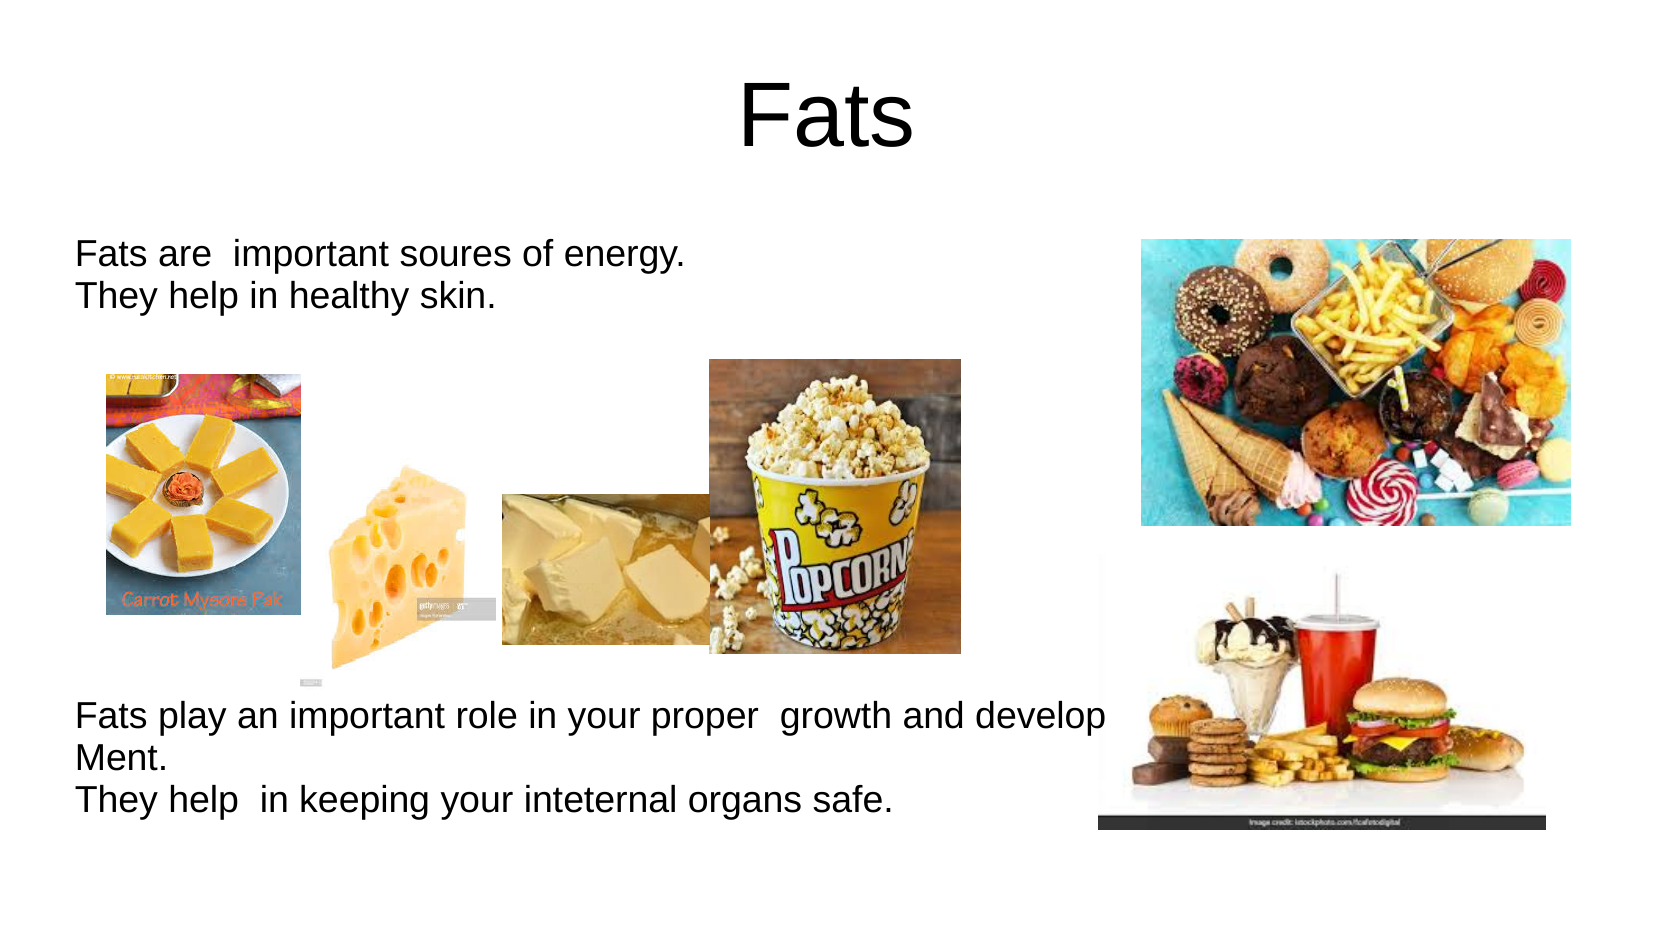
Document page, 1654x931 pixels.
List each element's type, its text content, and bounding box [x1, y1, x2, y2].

text_box Fats are important soures of energy. They help in healthy skin. Fats play an important role in your proper growth and develop Ment. They help in keeping your inteternal organs safe. [60, 225, 1122, 828]
title Fats [82, 37, 1571, 193]
picture [502, 359, 961, 654]
picture [106, 374, 496, 691]
picture [1098, 554, 1546, 830]
picture [1141, 239, 1571, 526]
